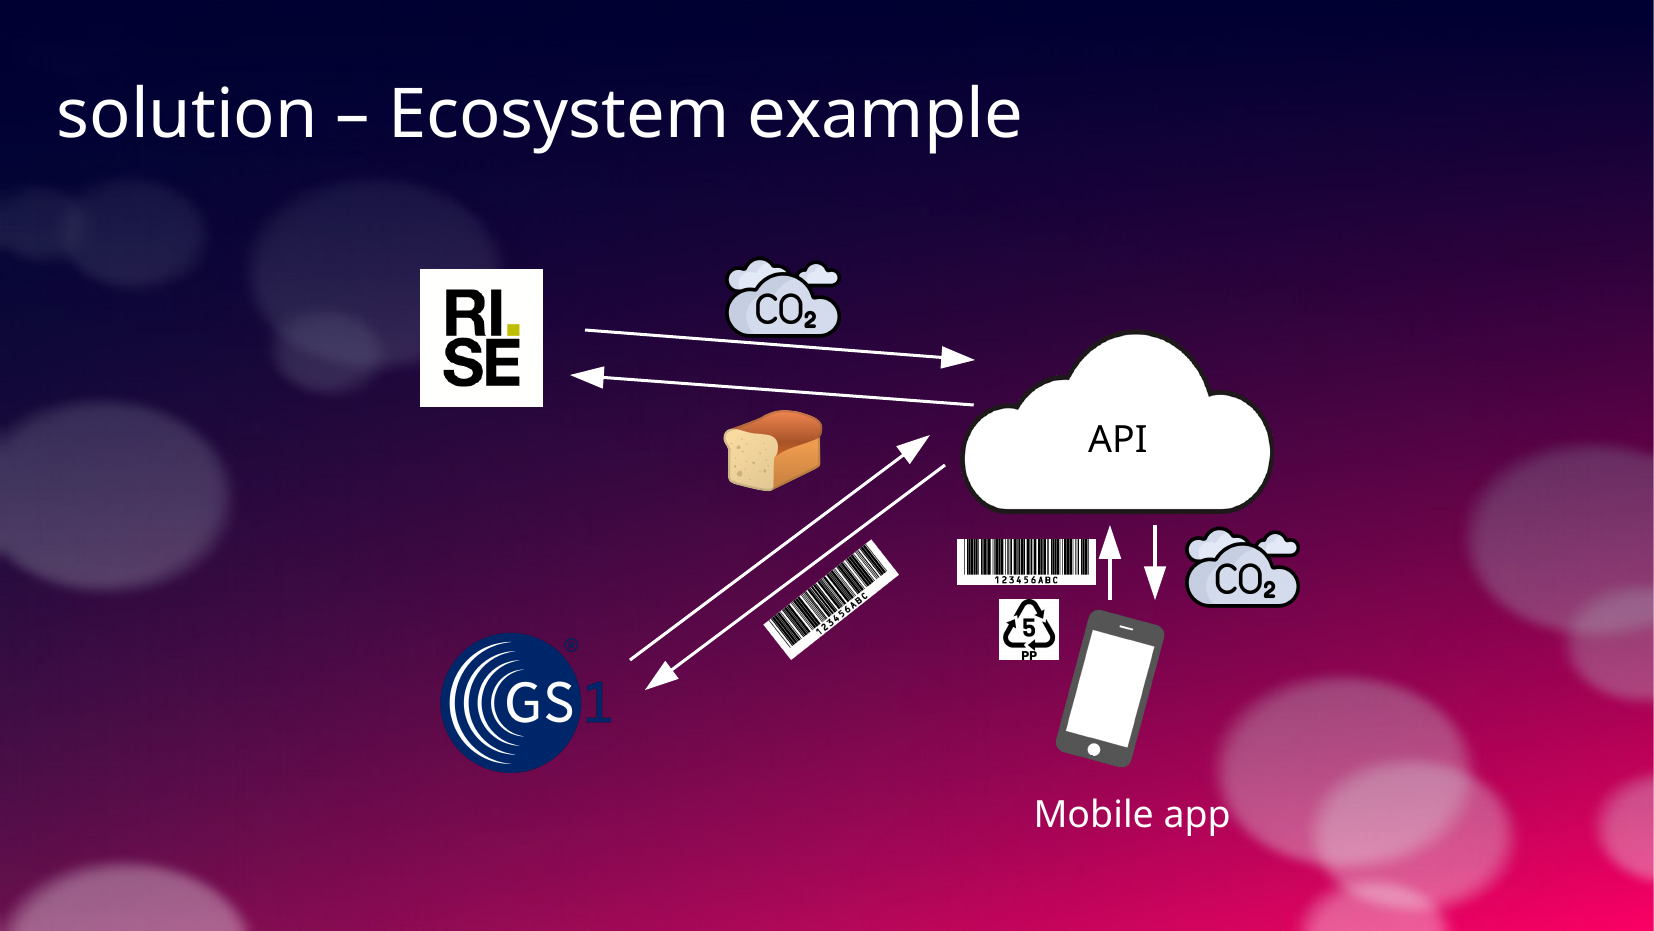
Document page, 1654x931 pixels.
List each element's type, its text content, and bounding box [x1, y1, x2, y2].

title solution – Ecosystem example [56, 33, 1546, 190]
text_box API [1073, 405, 1140, 466]
text_box Mobile app [1018, 780, 1183, 840]
picture [0, 0, 1654, 931]
